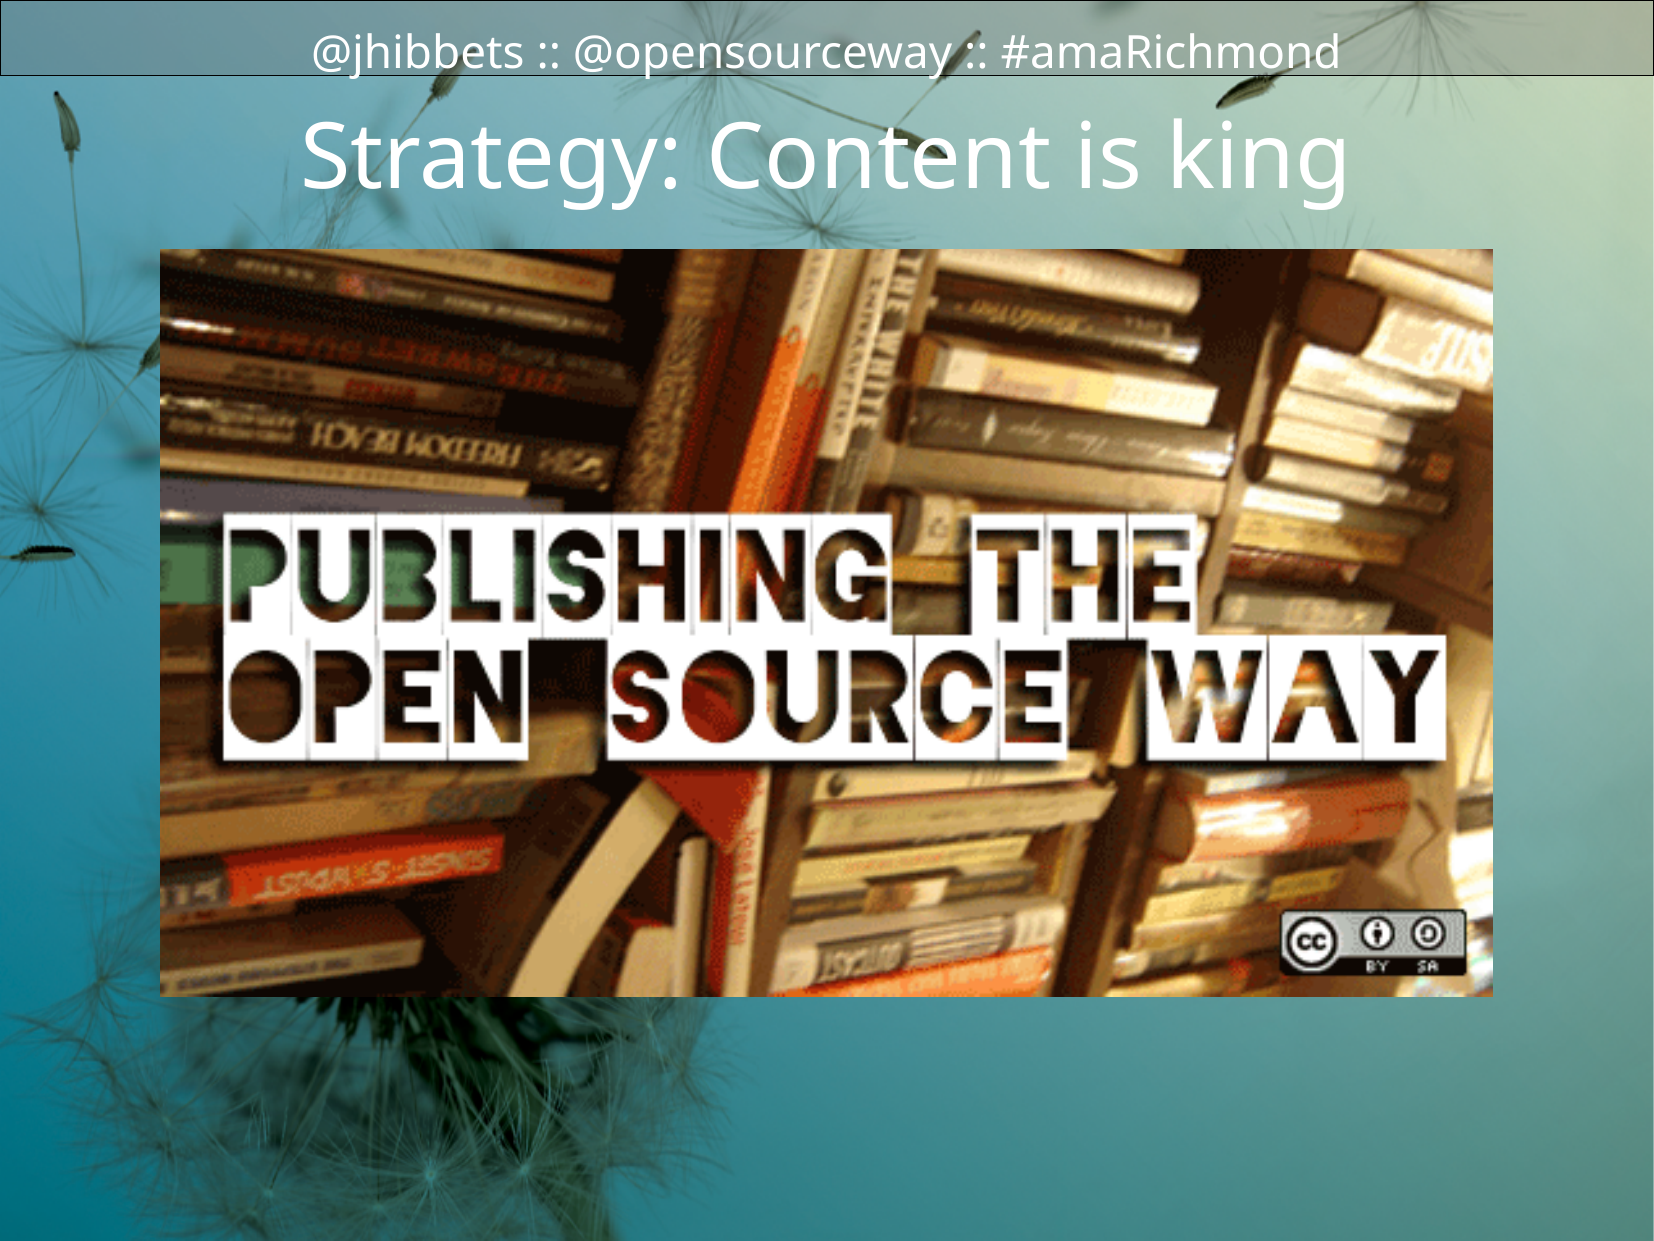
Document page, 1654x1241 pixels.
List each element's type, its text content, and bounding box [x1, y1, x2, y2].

picture [0, 76, 1654, 1241]
title Strategy: Content is king [82, 49, 1571, 257]
